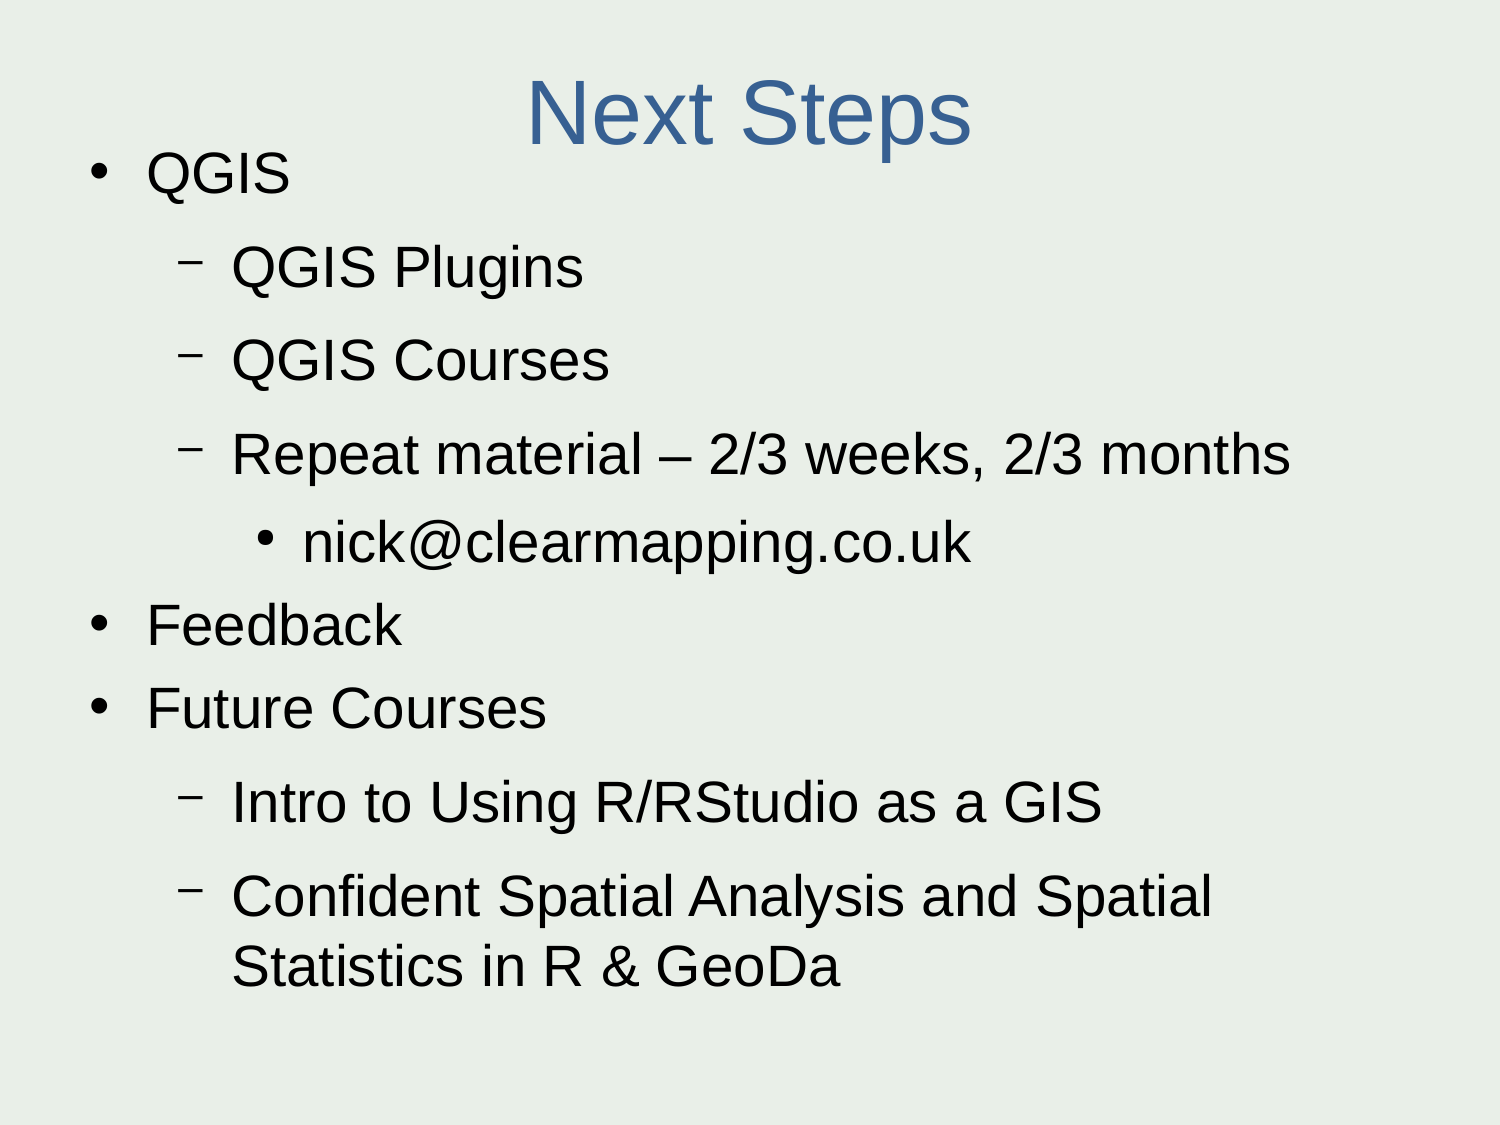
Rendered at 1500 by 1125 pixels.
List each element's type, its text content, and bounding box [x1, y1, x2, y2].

list QGIS QGIS Plugins QGIS Courses Repeat material – 2/3 weeks, 2/3 months nick@clearmapping.co.uk Feedback Future Courses Intro to Using R/RStudio as a GIS Confident Spatial Analysis and Spatial Statistics in R & GeoDa [75, 127, 1425, 922]
title Next Steps [75, 45, 1425, 127]
